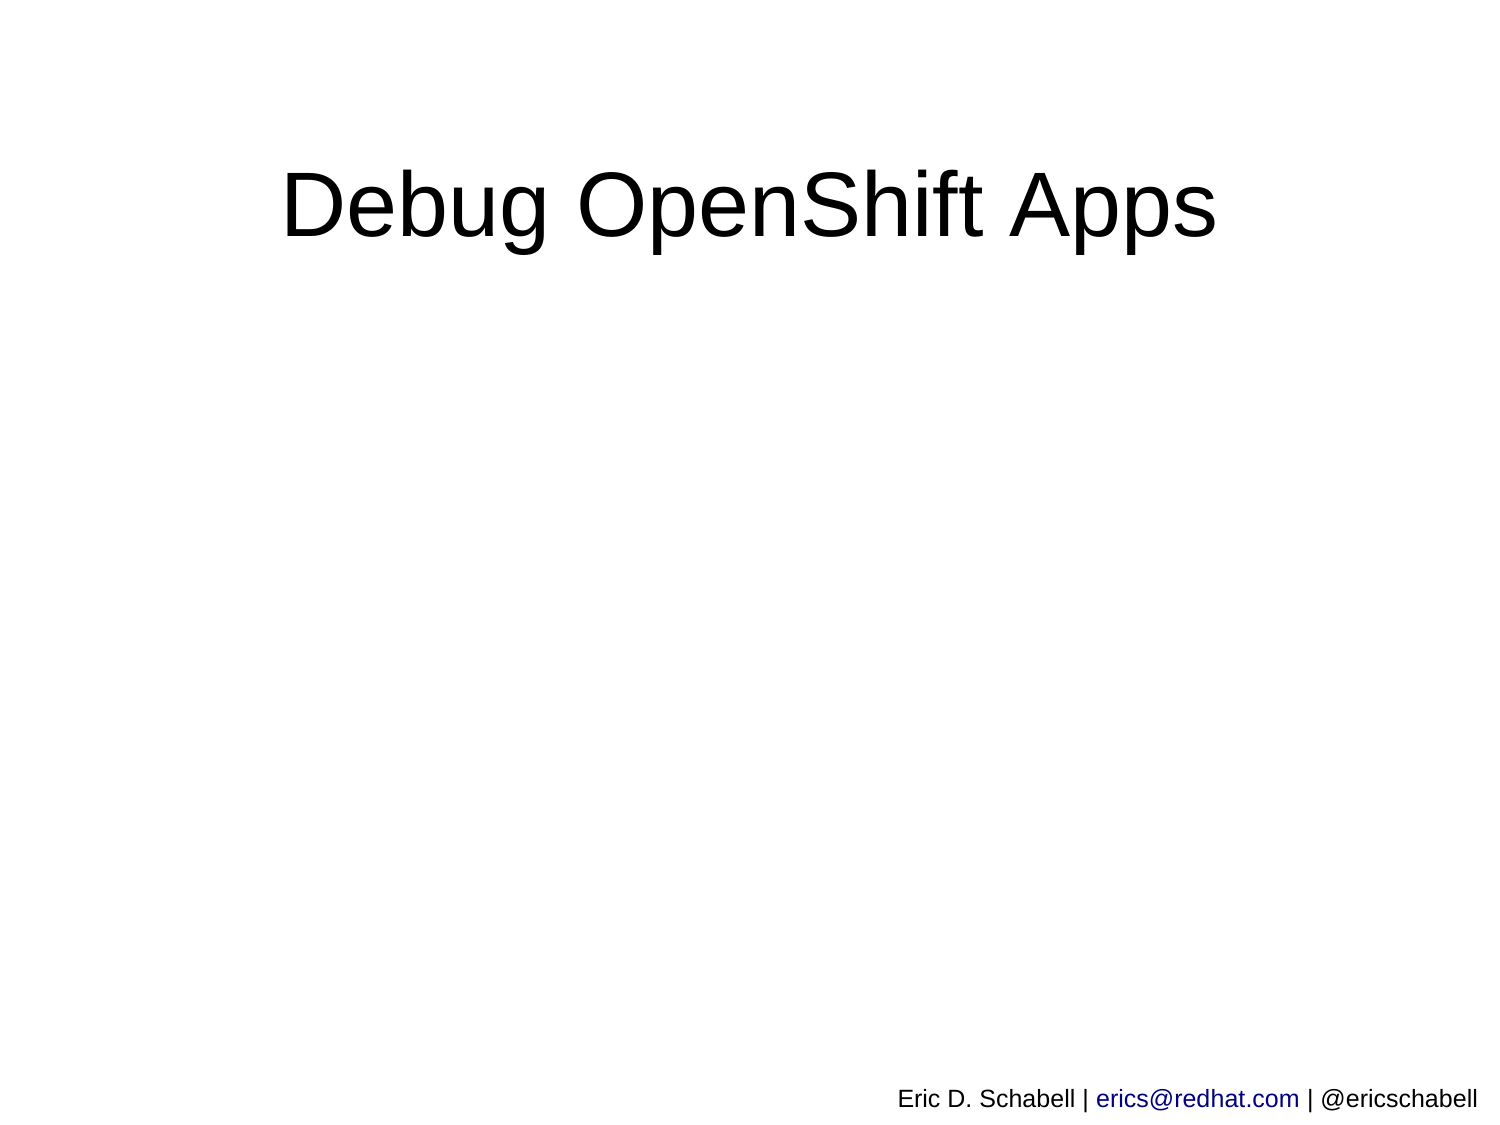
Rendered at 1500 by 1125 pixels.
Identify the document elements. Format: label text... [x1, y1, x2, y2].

title Debug OpenShift Apps [112, 82, 1388, 318]
